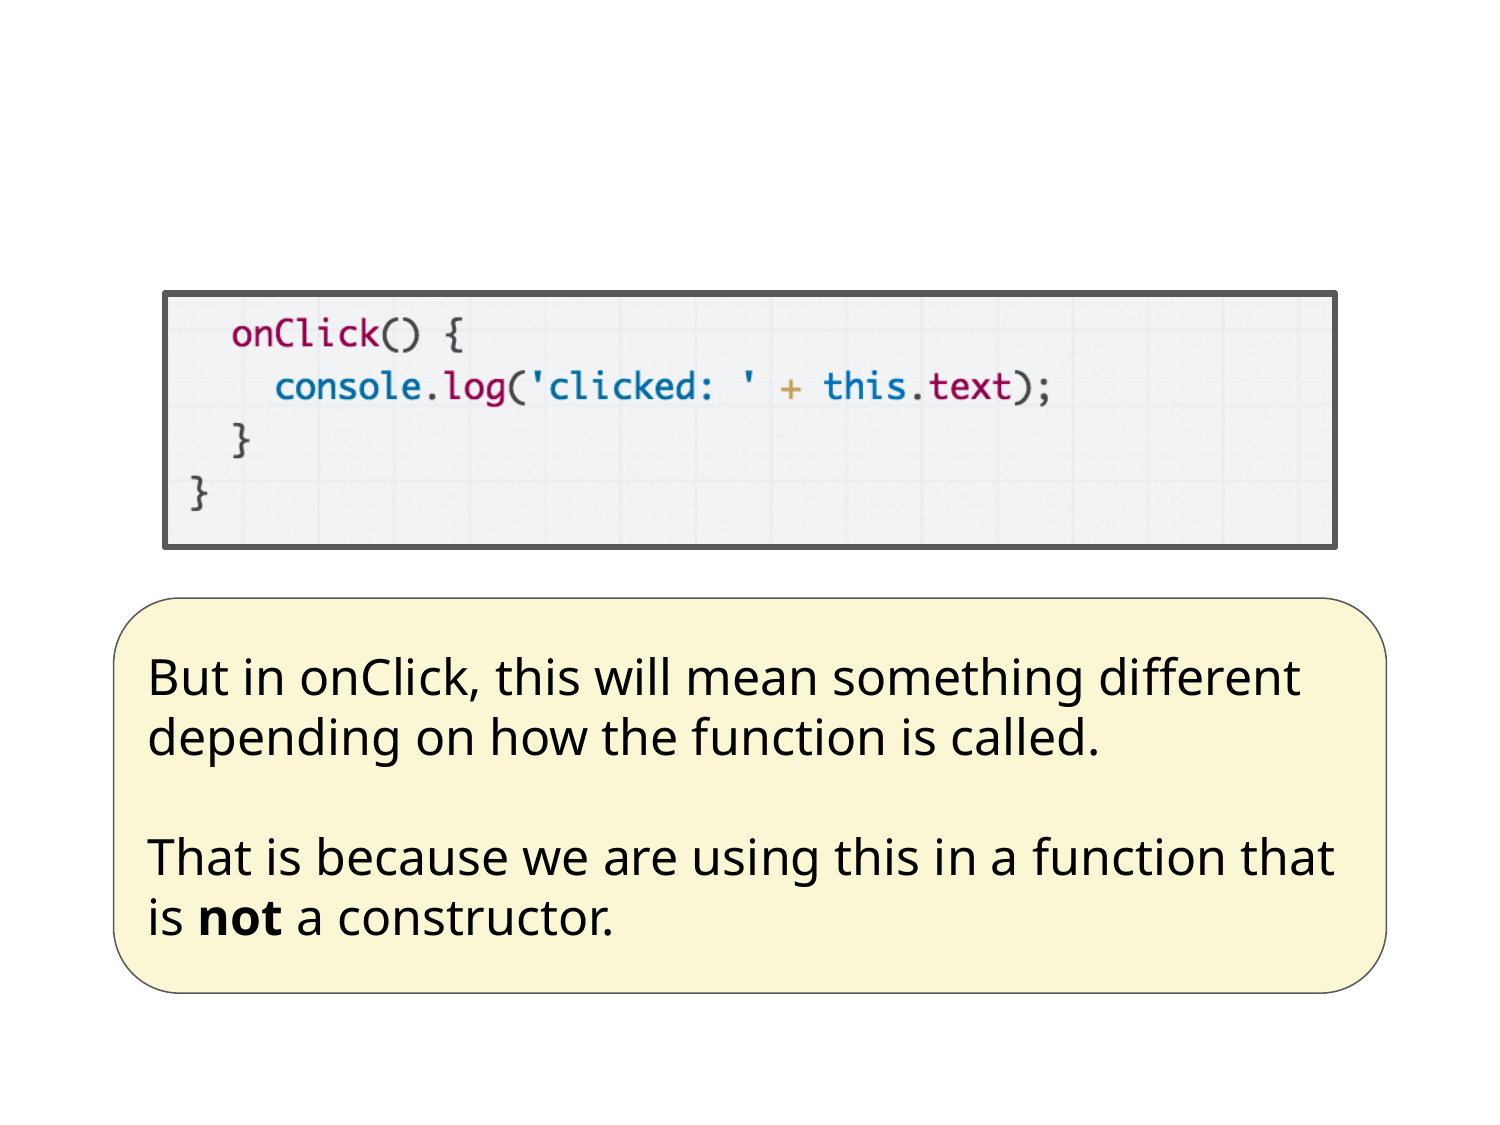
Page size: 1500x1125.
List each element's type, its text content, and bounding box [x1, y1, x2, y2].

text_box But in onClick, this will mean something different depending on how the function is called. That is because we are using this in a function that is not a constructor. [113, 598, 1387, 994]
picture [167, 296, 1333, 545]
